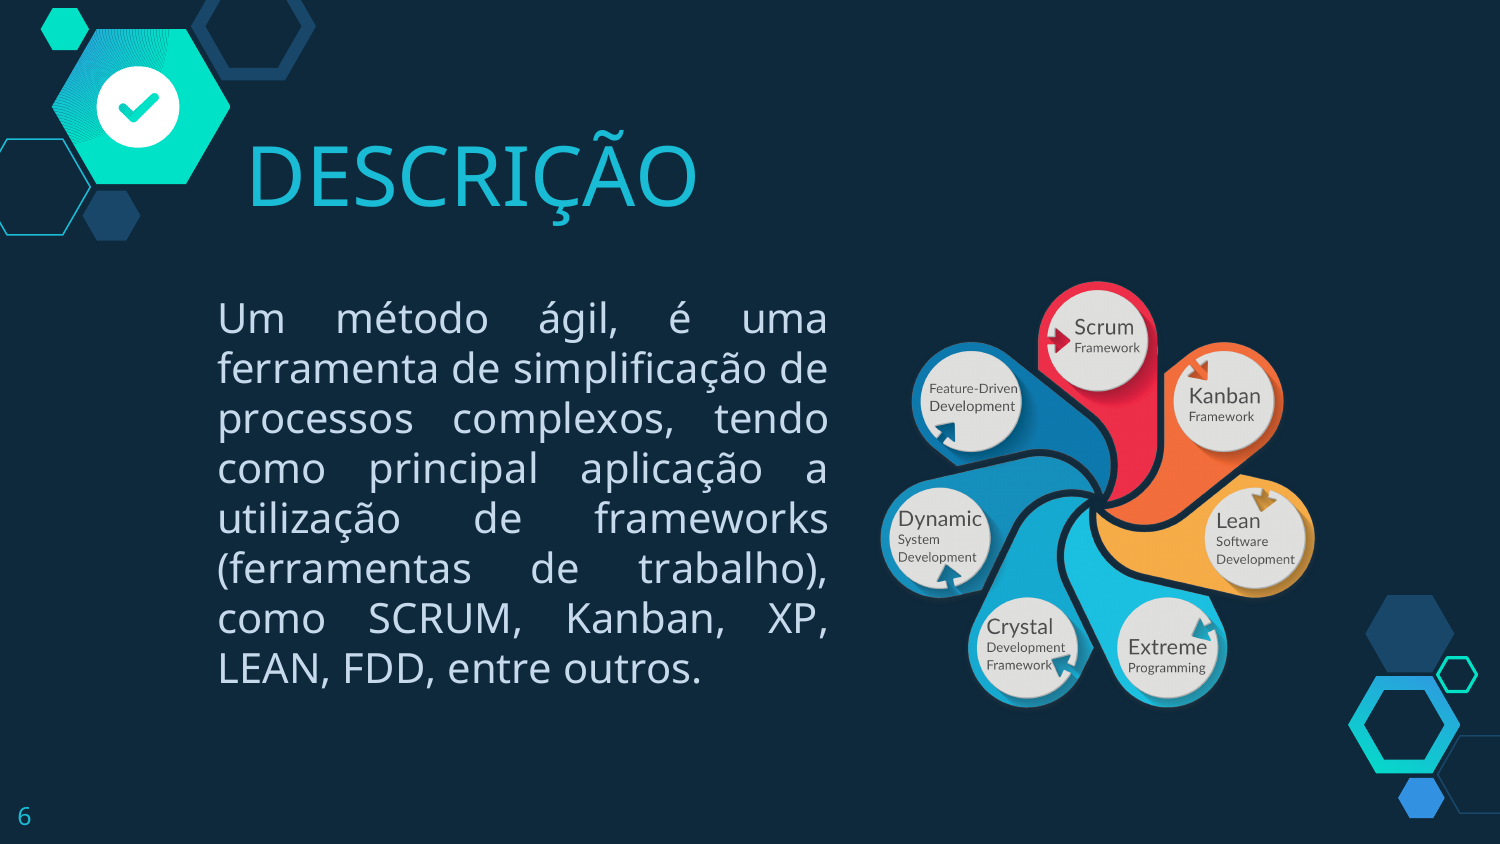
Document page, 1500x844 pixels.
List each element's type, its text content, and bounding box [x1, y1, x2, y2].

title Descrição [230, 108, 1146, 239]
text_box 6 [2, 785, 93, 844]
text_box [96, 66, 179, 147]
subtitle Um método ágil, é uma ferramenta de simplificação de processos complexos, tendo como principal aplicação a utilização de frameworks (ferramentas de trabalho), como SCRUM, Kanban, XP, LEAN, FDD, entre outros. [179, 277, 845, 716]
picture [874, 277, 1321, 716]
